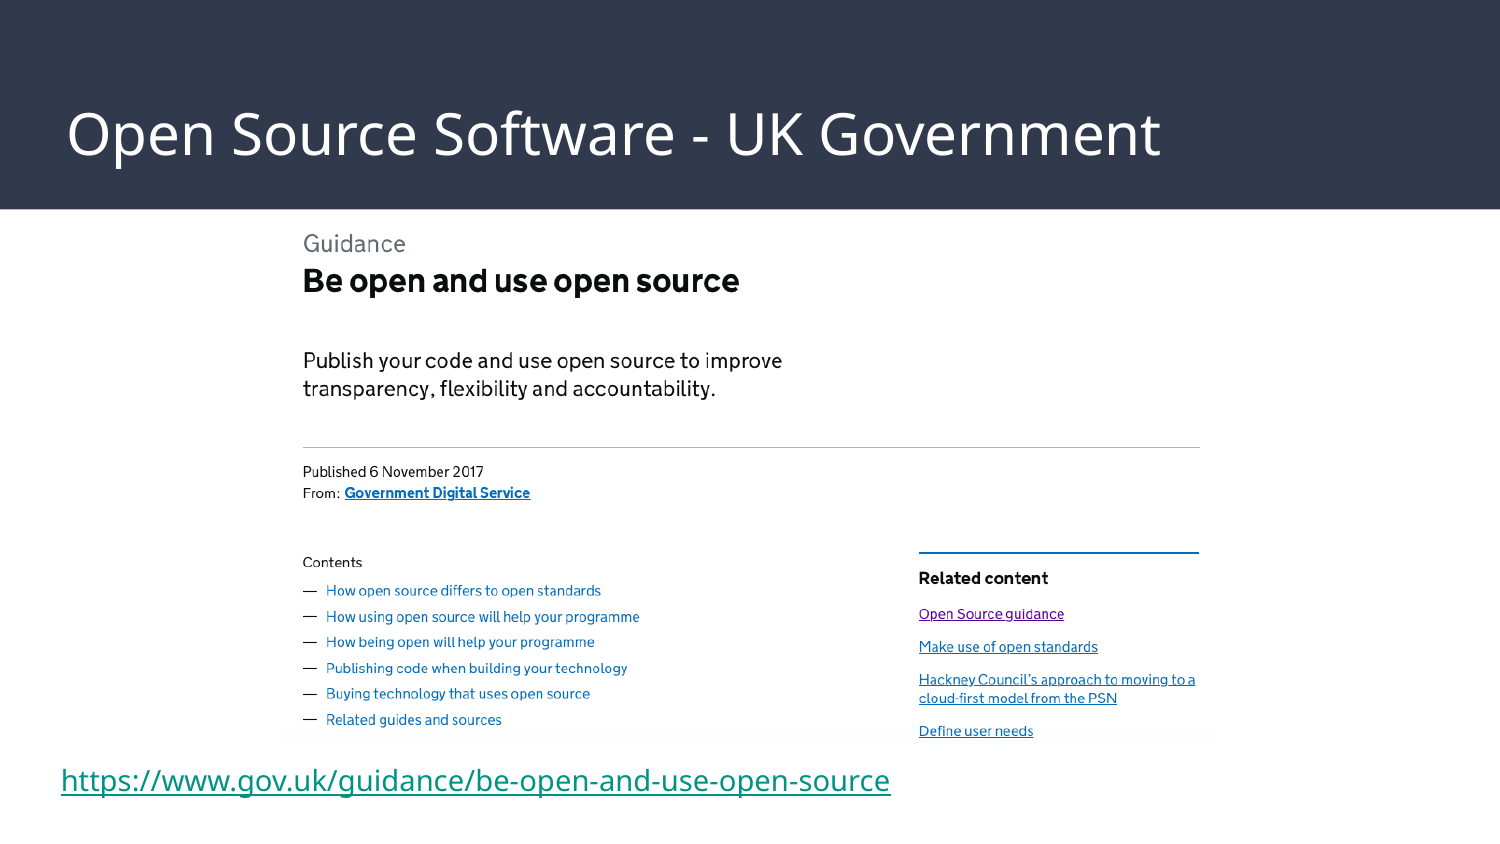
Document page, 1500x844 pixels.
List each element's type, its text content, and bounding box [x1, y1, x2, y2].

title Open Source Software - UK Government [51, 82, 1449, 185]
text_box https://www.gov.uk/guidance/be-open-and-use-open-source [45, 747, 1459, 814]
picture [285, 228, 1215, 743]
